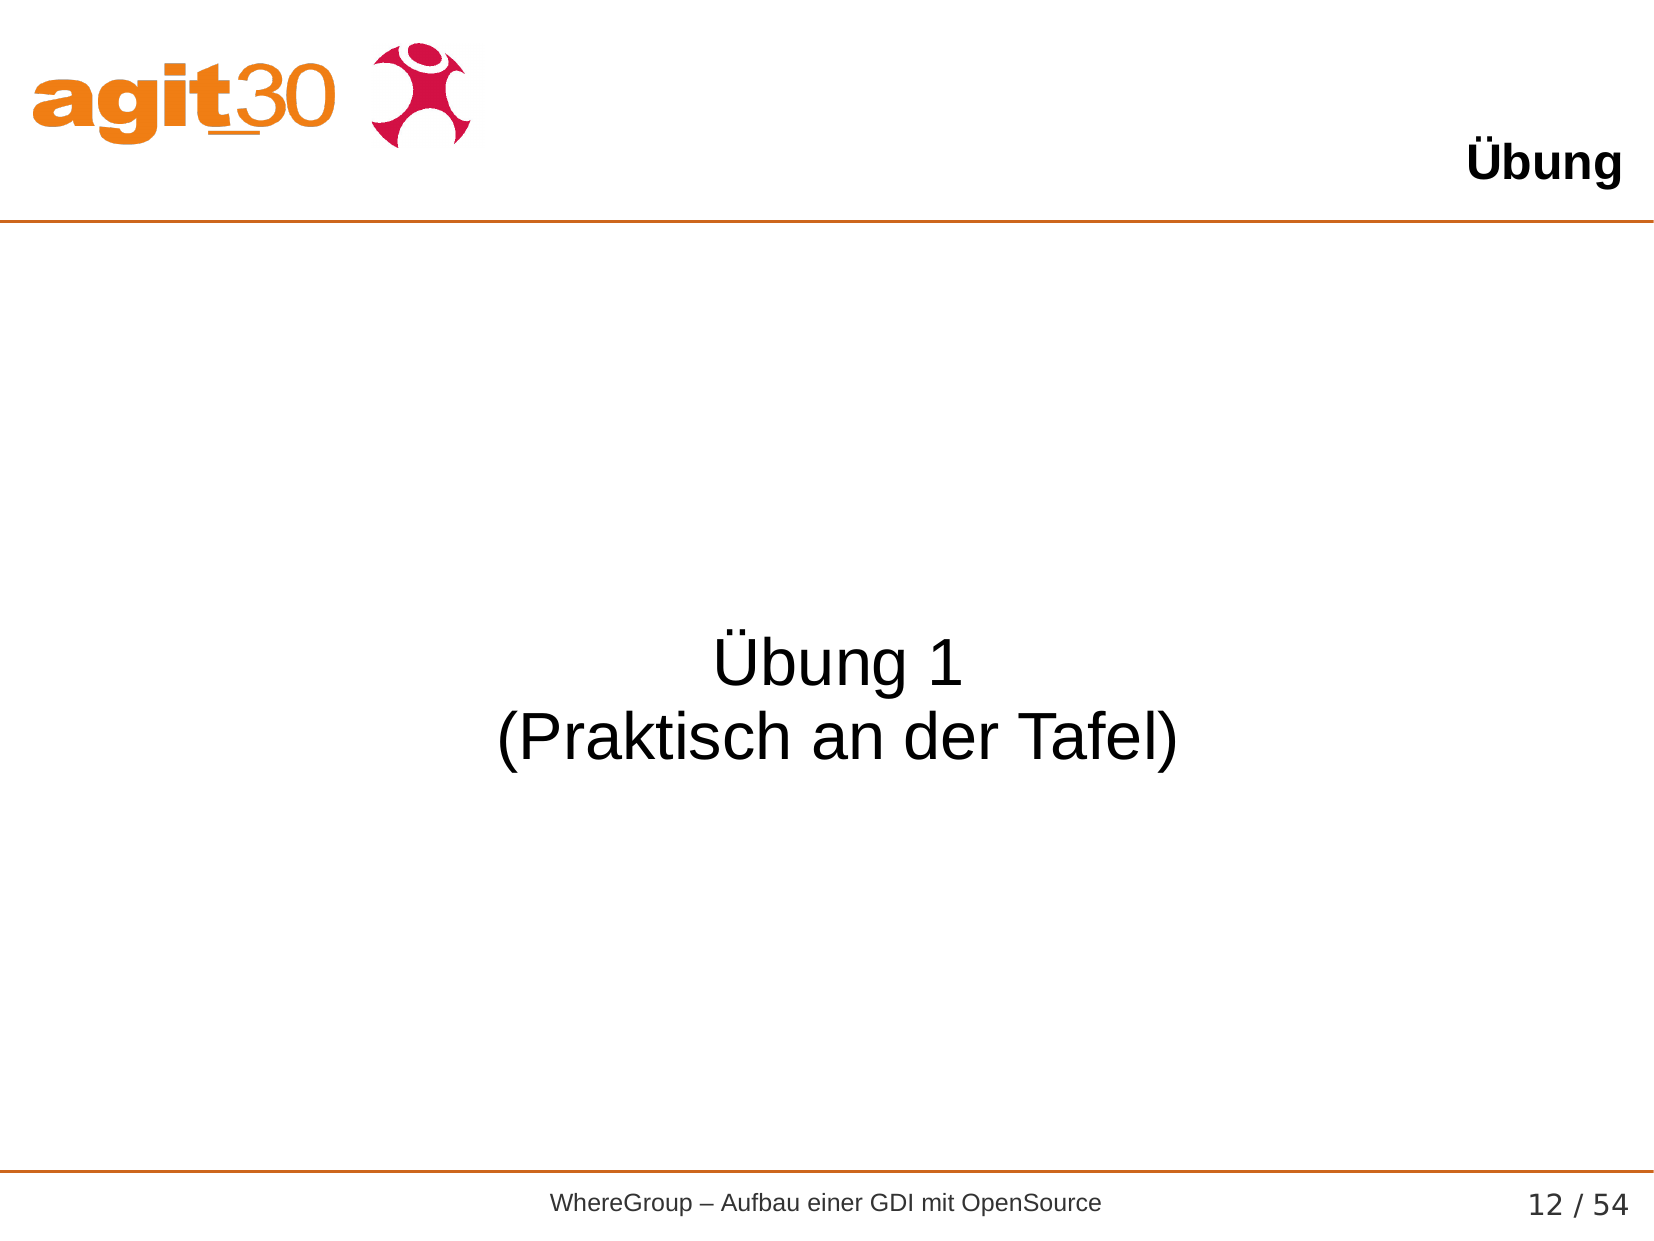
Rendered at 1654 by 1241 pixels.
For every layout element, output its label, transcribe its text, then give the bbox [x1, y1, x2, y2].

subtitle Übung 1 (Praktisch an der Tafel) [82, 290, 1571, 1109]
title Übung [236, 118, 1625, 207]
picture [29, 58, 340, 148]
